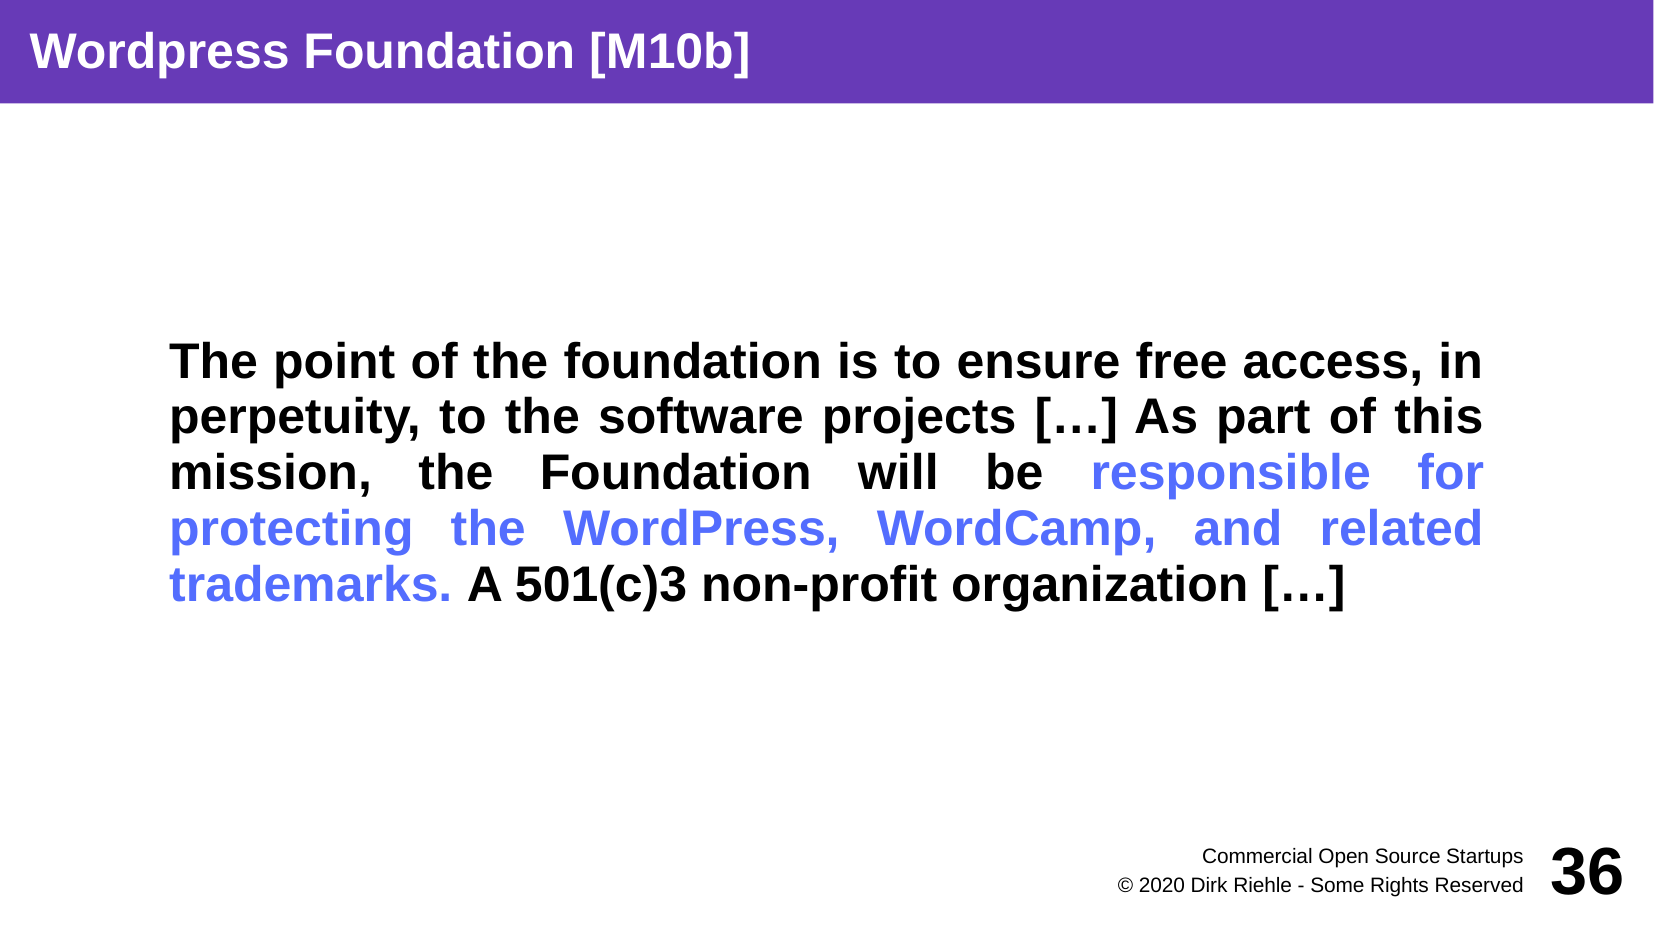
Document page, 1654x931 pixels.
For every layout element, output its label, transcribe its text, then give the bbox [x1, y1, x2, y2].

title Wordpress Foundation [M10b] [0, 0, 1654, 104]
subtitle The point of the foundation is to ensure free access, in perpetuity, to the software projects […] As part of this mission, the Foundation will be responsible for protecting the WordPress, WordCamp, and related trademarks. A 501(c)3 non-profit organization […] [29, 132, 1625, 813]
